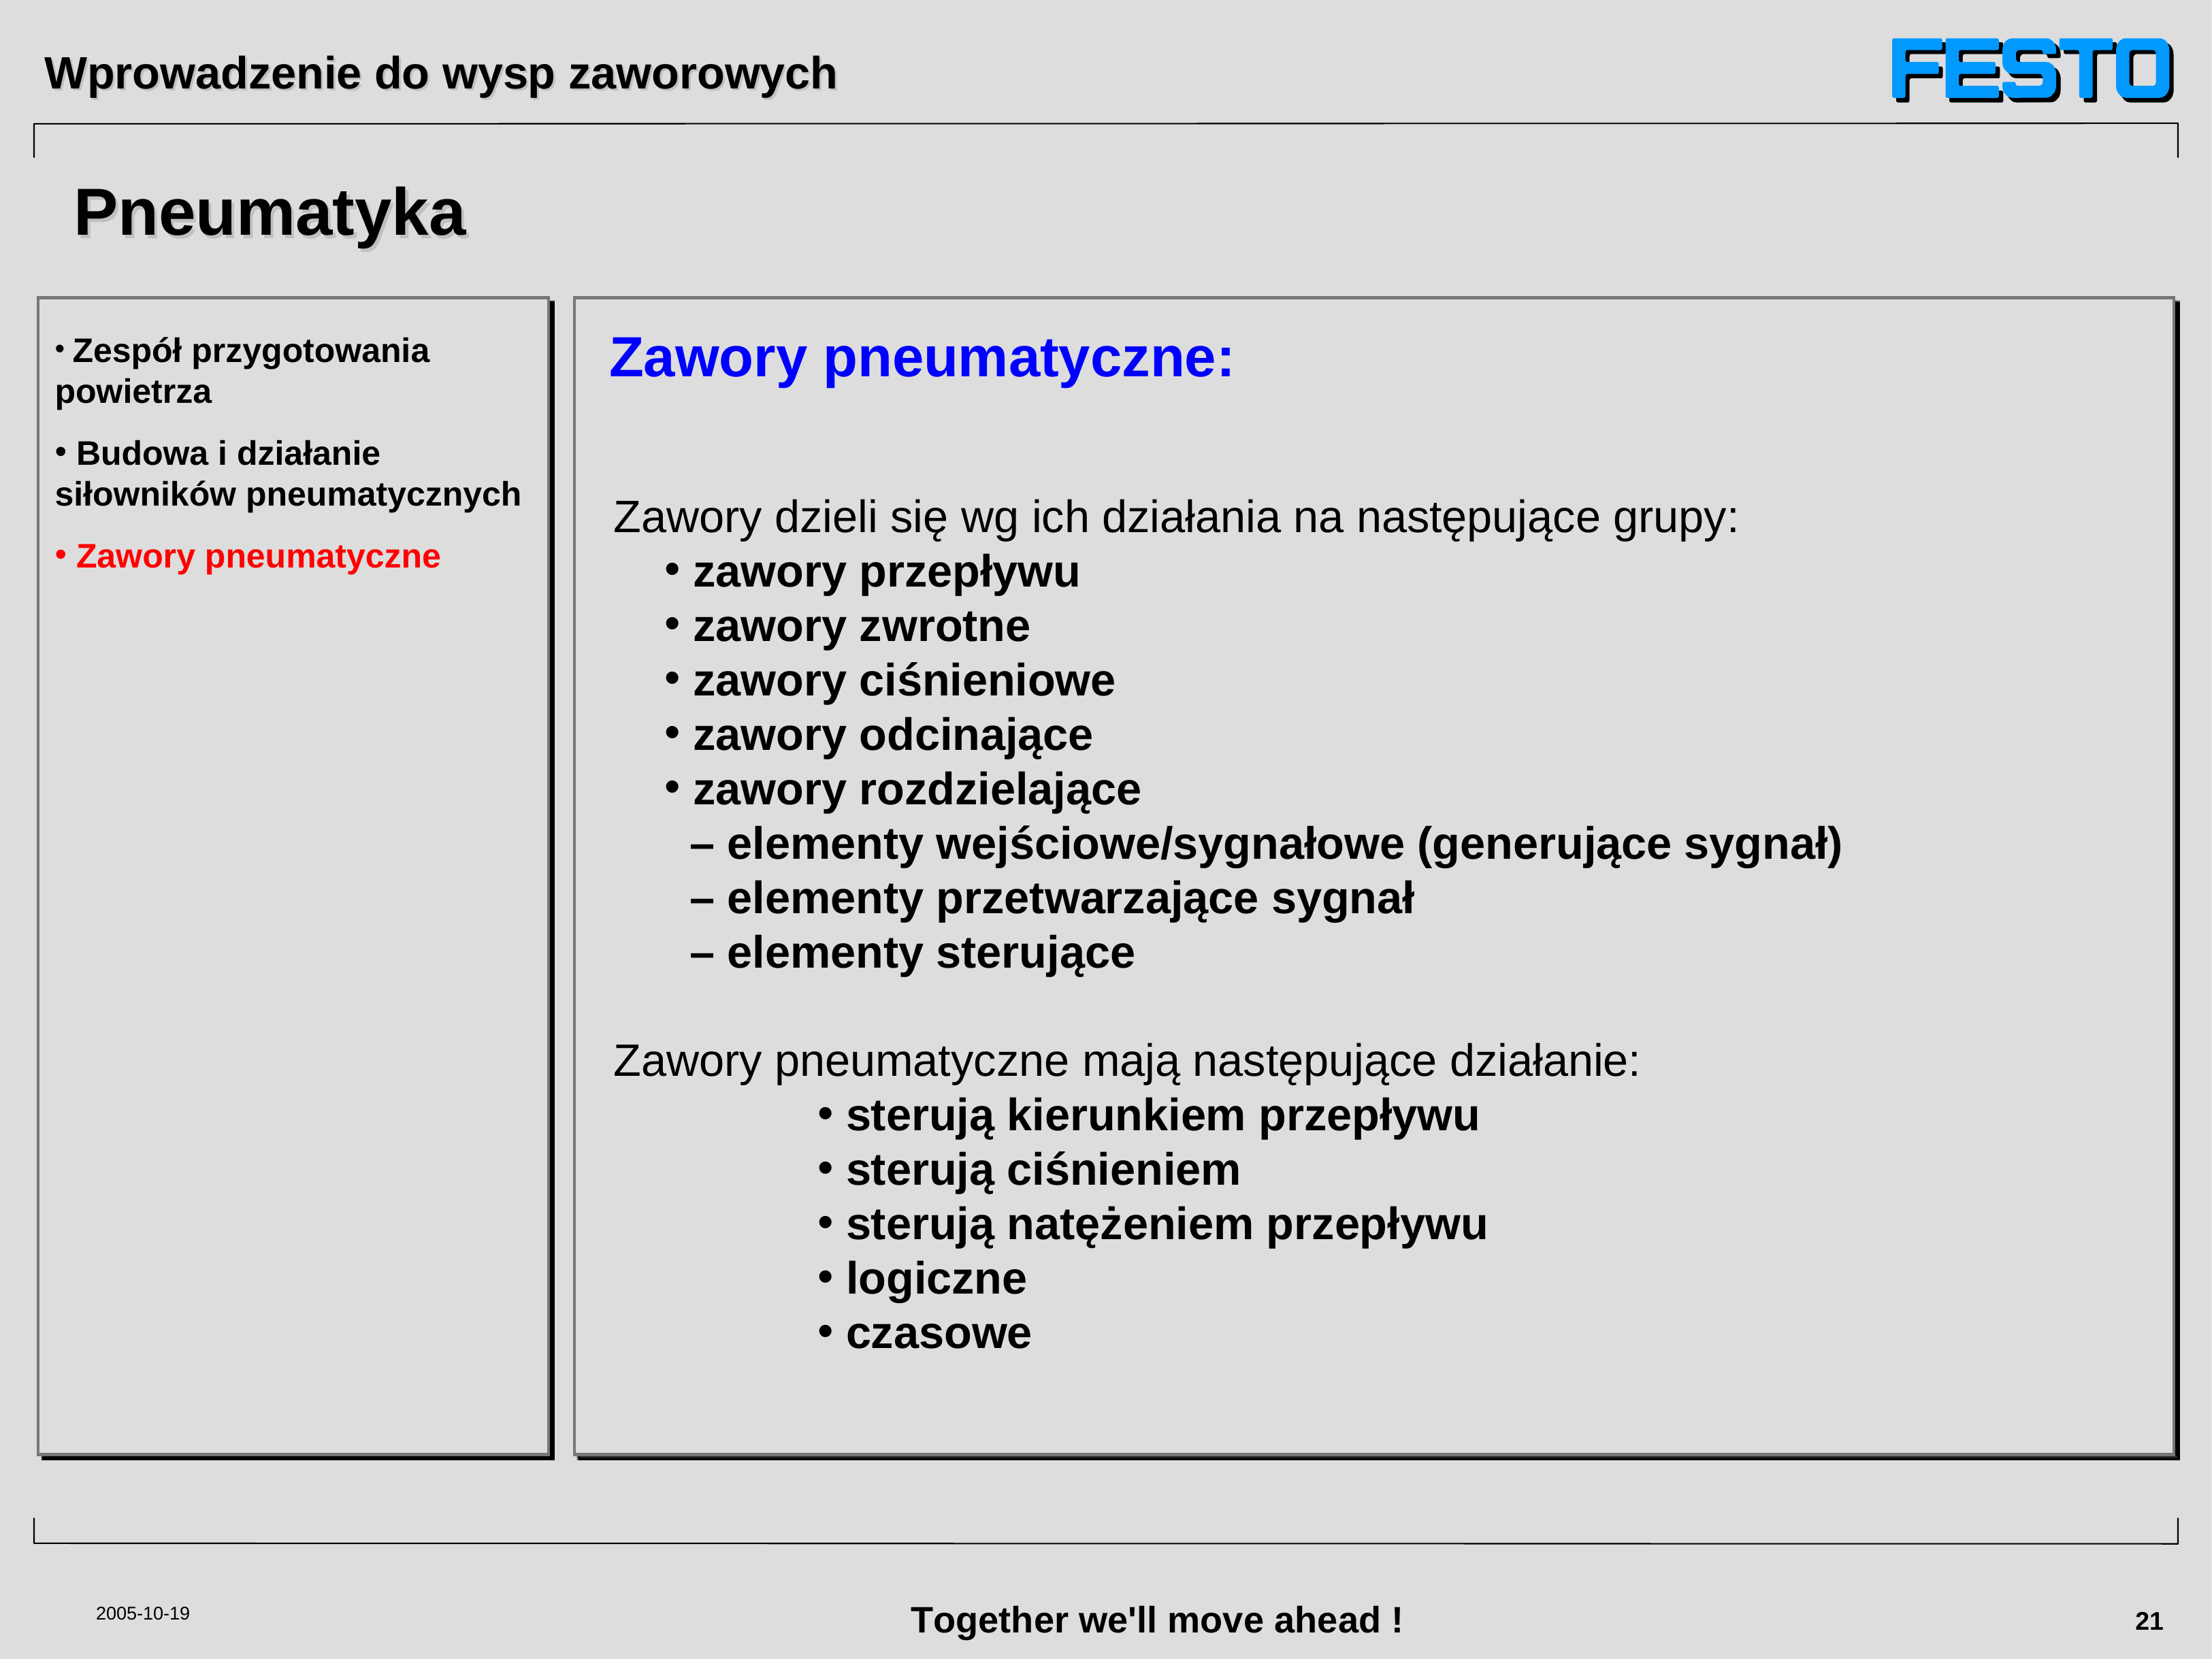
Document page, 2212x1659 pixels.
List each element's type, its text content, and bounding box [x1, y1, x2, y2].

text_box <number> [2057, 1592, 2186, 1648]
text_box Together we'll move ahead ! [807, 1592, 1508, 1644]
text_box Zespół przygotowania powietrza Budowa i działanie siłowników pneumatycznych Zawory pneumatyczne [44, 323, 536, 642]
text_box Zawory pneumatyczne: [599, 314, 1681, 394]
text_box 2005-10-19 [74, 1592, 387, 1633]
text_box Zawory dzieli się wg ich działania na następujące grupy: zawory przepływu zawory zwrotne zawory ciśnieniowe zawory odcinające zawory rozdzielające – elementy wejściowe/sygnałowe (generujące sygnał) – elementy przetwarzające sygnał – elementy sterujące Zawory pneumatyczne mają następujące działanie: sterują kierunkiem przepływu sterują ciśnieniem sterują natężeniem przepływu logiczne czasowe [603, 427, 2131, 1363]
title Pneumatyka [51, 142, 1895, 260]
